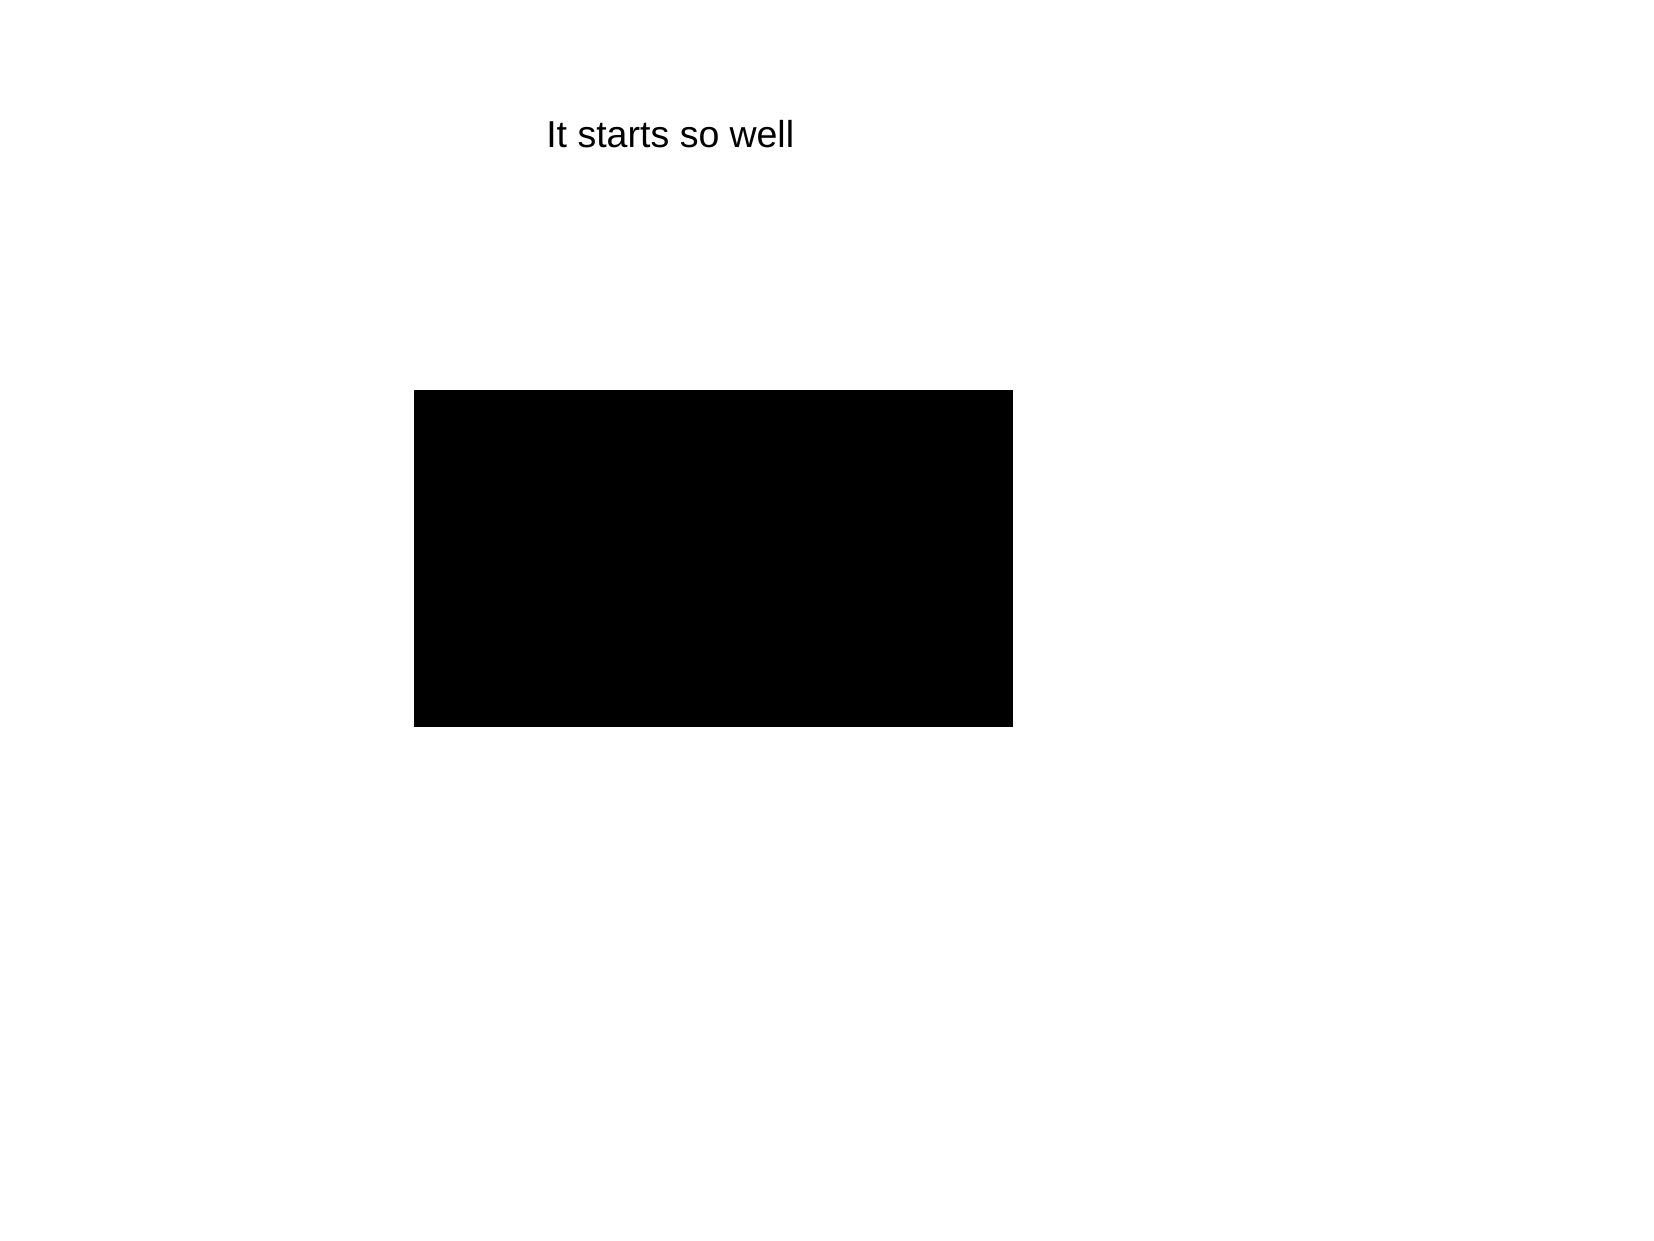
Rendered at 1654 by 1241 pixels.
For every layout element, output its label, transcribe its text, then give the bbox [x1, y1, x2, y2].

text_box It starts so well [531, 106, 1205, 164]
text_box [413, 389, 1014, 728]
